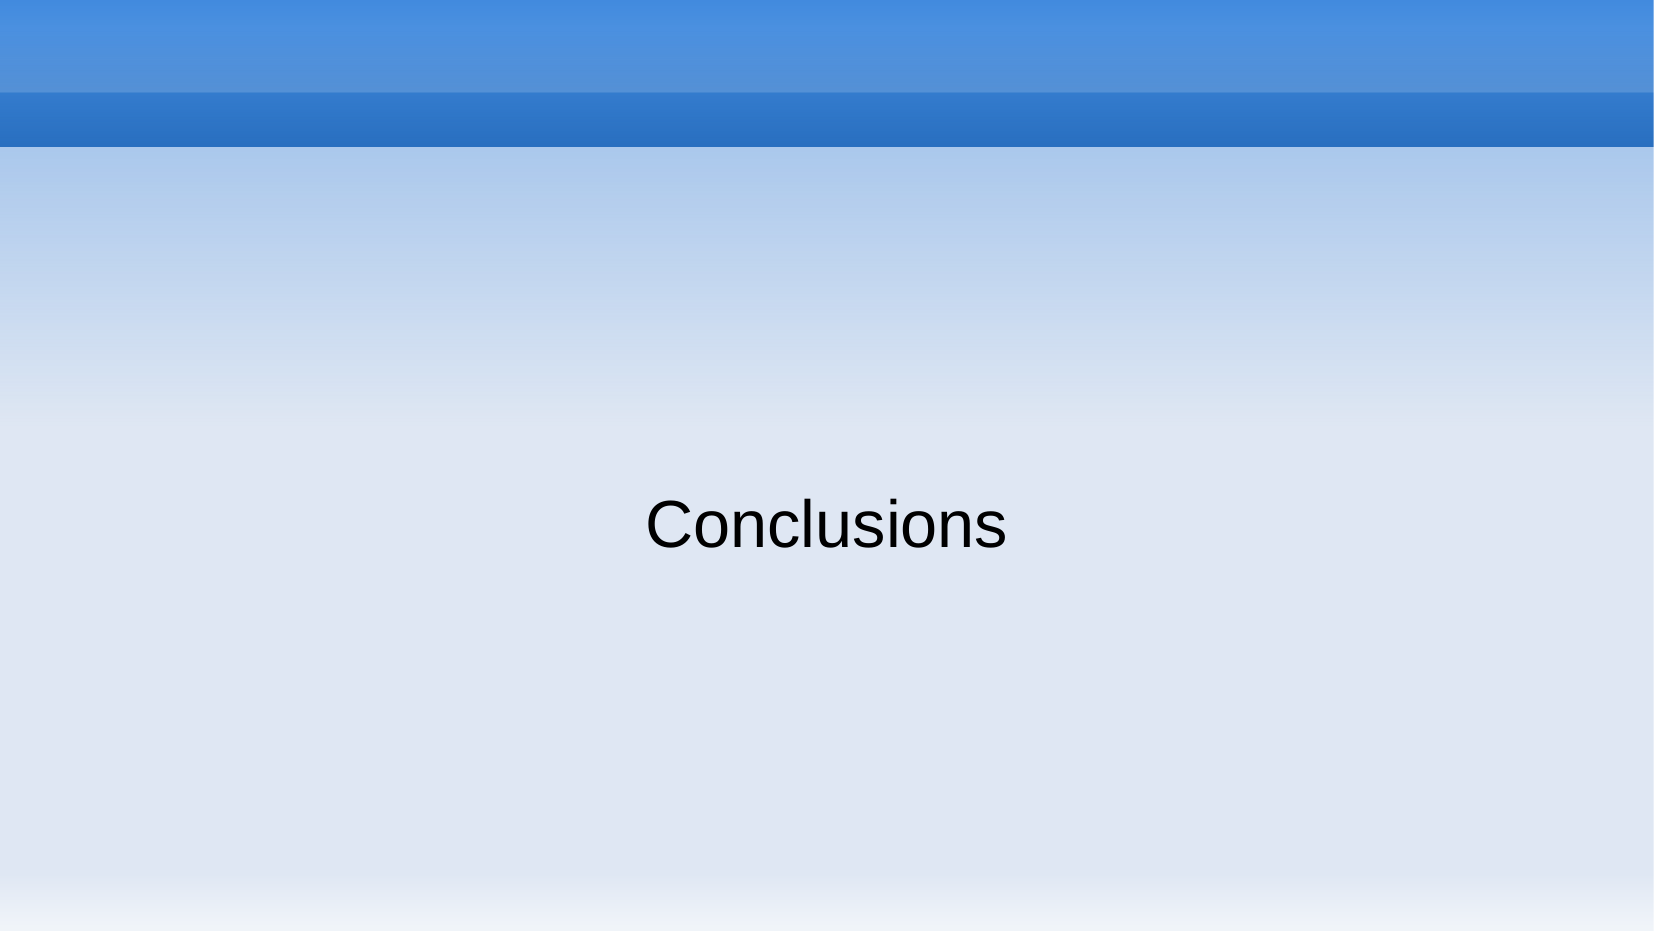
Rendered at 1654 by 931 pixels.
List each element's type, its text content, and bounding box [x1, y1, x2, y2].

picture [0, 0, 1654, 931]
subtitle Conclusions [82, 217, 1571, 832]
